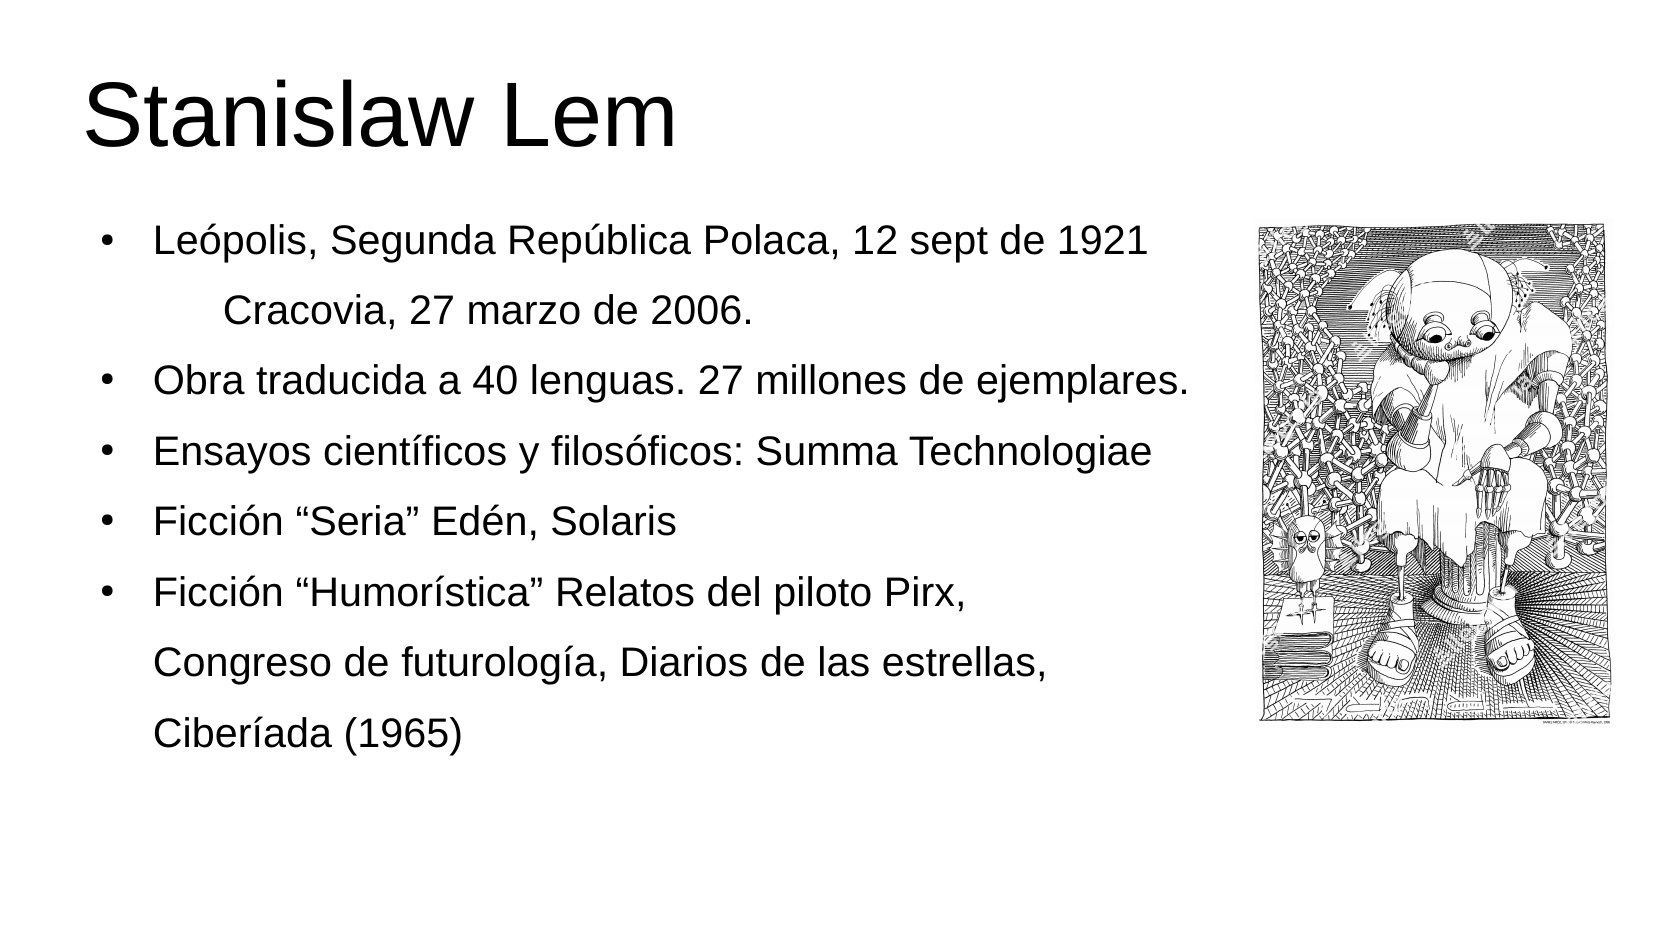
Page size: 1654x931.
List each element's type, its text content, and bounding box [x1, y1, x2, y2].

list Leópolis, Segunda República Polaca, 12 sept de 1921 Cracovia, 27 marzo de 2006. Obra traducida a 40 lenguas. 27 millones de ejemplares. Ensayos científicos y filosóficos: Summa Technologiae Ficción “Seria” Edén, Solaris Ficción “Humorística” Relatos del piloto Pirx, Congreso de futurología, Diarios de las estrellas, Ciberíada (1965) [82, 217, 1571, 758]
picture [1255, 219, 1614, 728]
title Stanislaw Lem [82, 37, 1571, 193]
